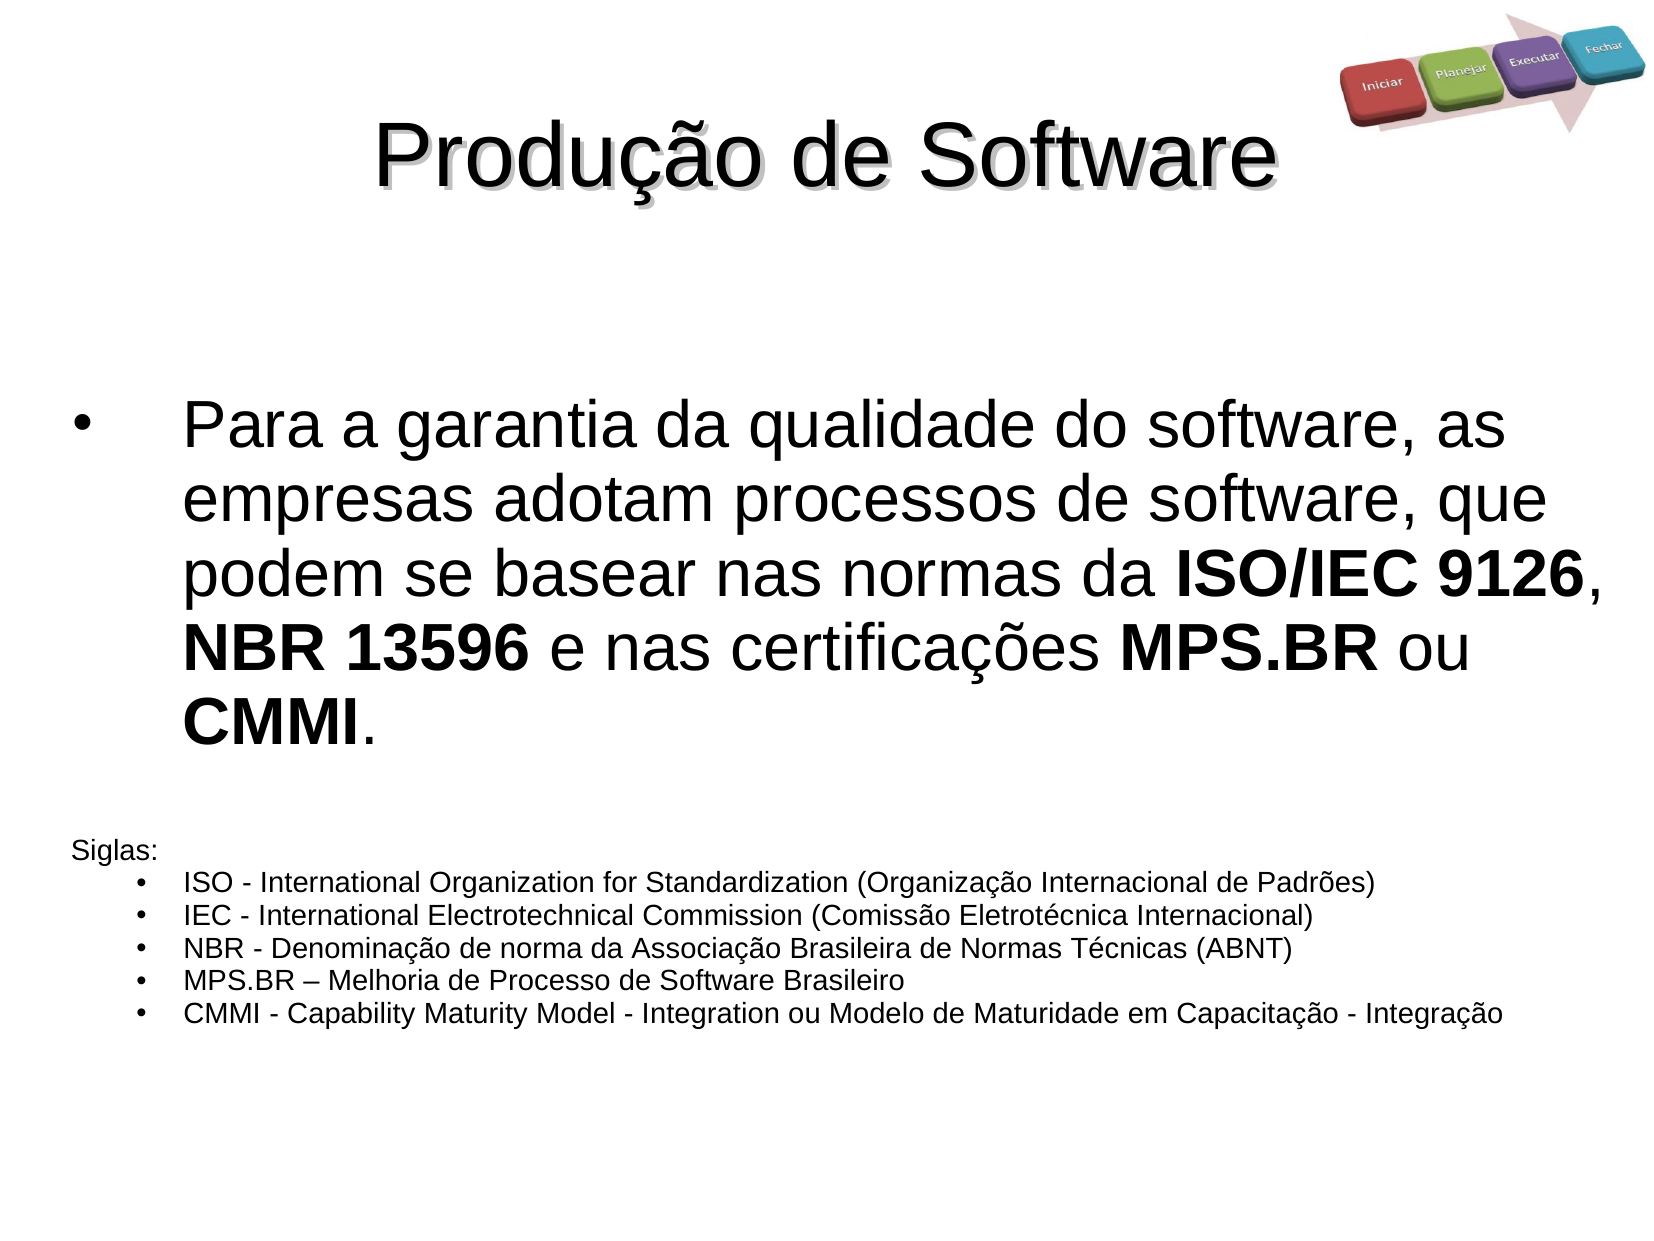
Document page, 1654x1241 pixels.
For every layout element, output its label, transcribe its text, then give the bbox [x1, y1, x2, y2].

text_box Para a garantia da qualidade do software, as empresas adotam processos de software, que podem se basear nas normas da ISO/IEC 9126, NBR 13596 e nas certificações MPS.BR ou CMMI. Siglas: ISO - International Organization for Standardization (Organização Internacional de Padrões) IEC - International Electrotechnical Commission (Comissão Eletrotécnica Internacional) NBR - Denominação de norma da Associação Brasileira de Normas Técnicas (ABNT) MPS.BR – Melhoria de Processo de Software Brasileiro CMMI - Capability Maturity Model - Integration ou Modelo de Maturidade em Capacitação - Integração [70, 253, 1619, 1164]
title Produção de Software [82, 56, 1571, 249]
chart [1334, 13, 1647, 136]
